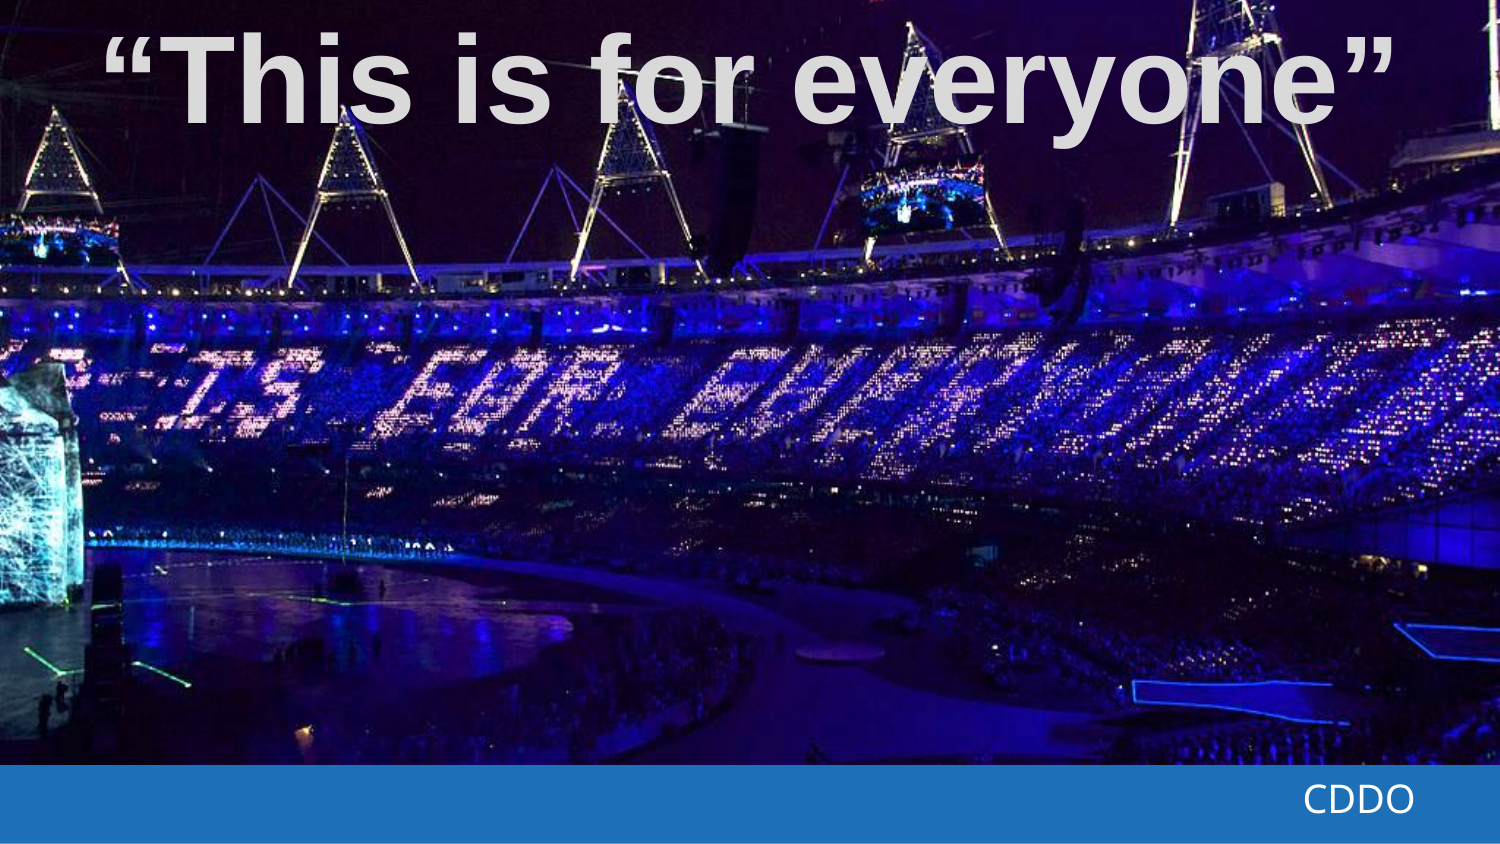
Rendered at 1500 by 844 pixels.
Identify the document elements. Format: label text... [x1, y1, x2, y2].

text_box “This is for everyone” [13, 0, 1487, 168]
picture [0, 0, 1500, 765]
